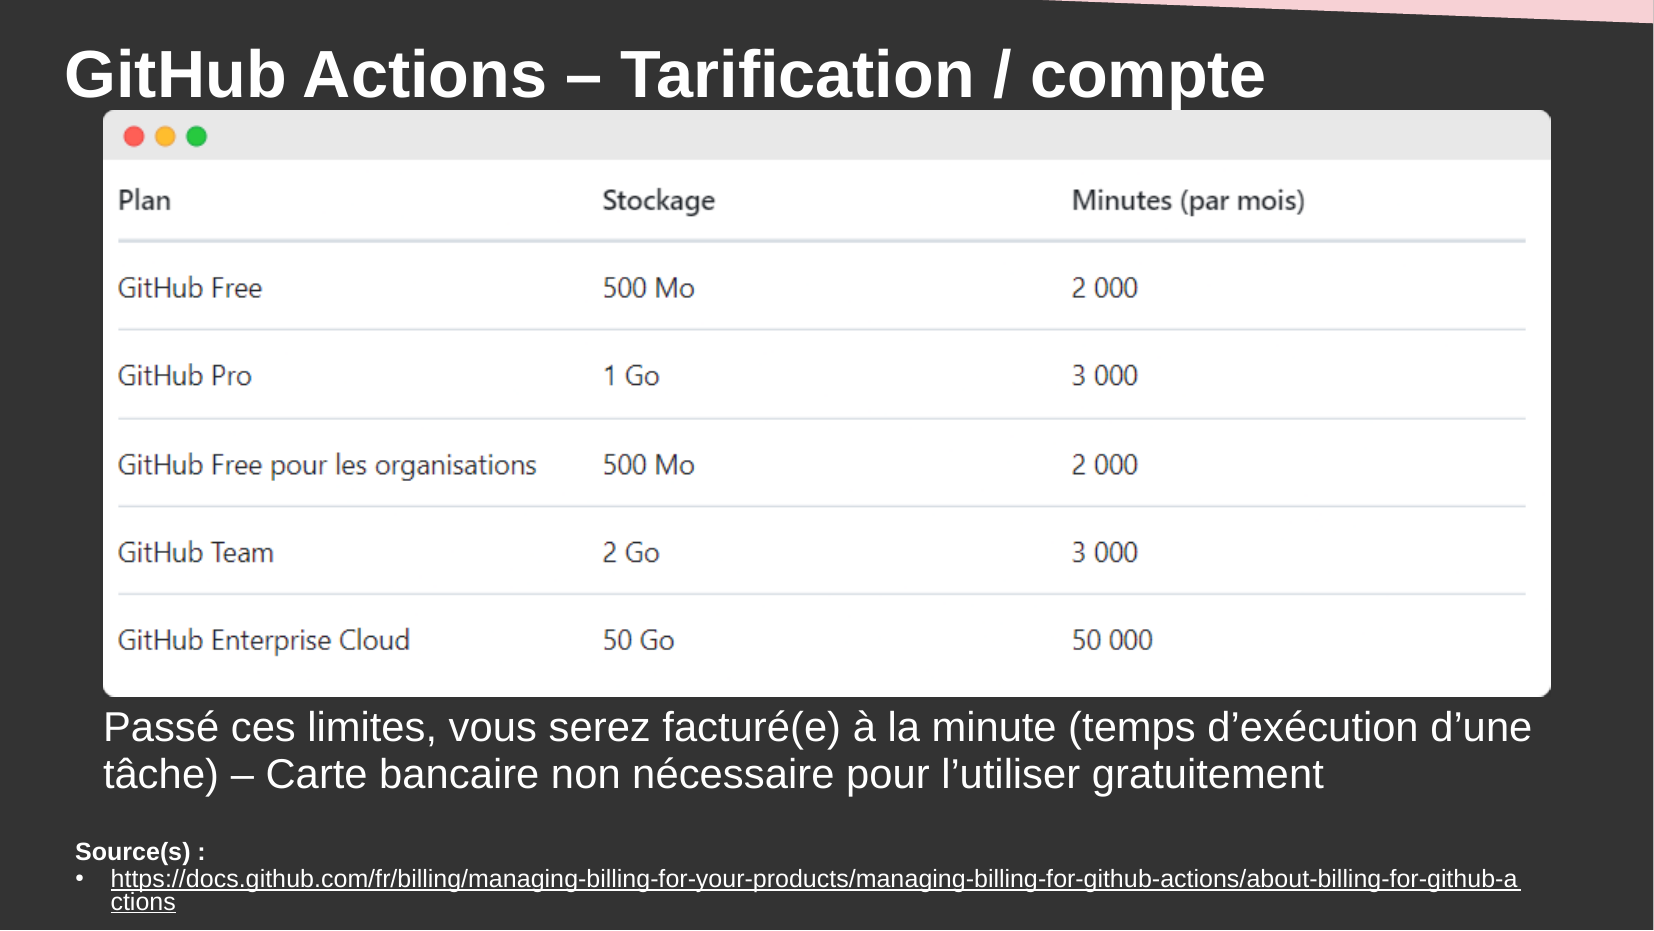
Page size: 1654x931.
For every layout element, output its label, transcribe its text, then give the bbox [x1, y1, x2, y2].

text_box Source(s) : https://docs.github.com/fr/billing/managing-billing-for-your-products/managing-billing-for-github-actions/about-billing-for-github-actions [60, 791, 1546, 901]
text_box [1042, 0, 1654, 24]
title GitHub Actions – Tarification / compte [64, 37, 1382, 113]
picture [103, 110, 1551, 697]
text_box Passé ces limites, vous serez facturé(e) à la minute (temps d’exécution d’une tâche) – Carte bancaire non nécessaire pour l’utiliser gratuitement [88, 696, 1589, 805]
